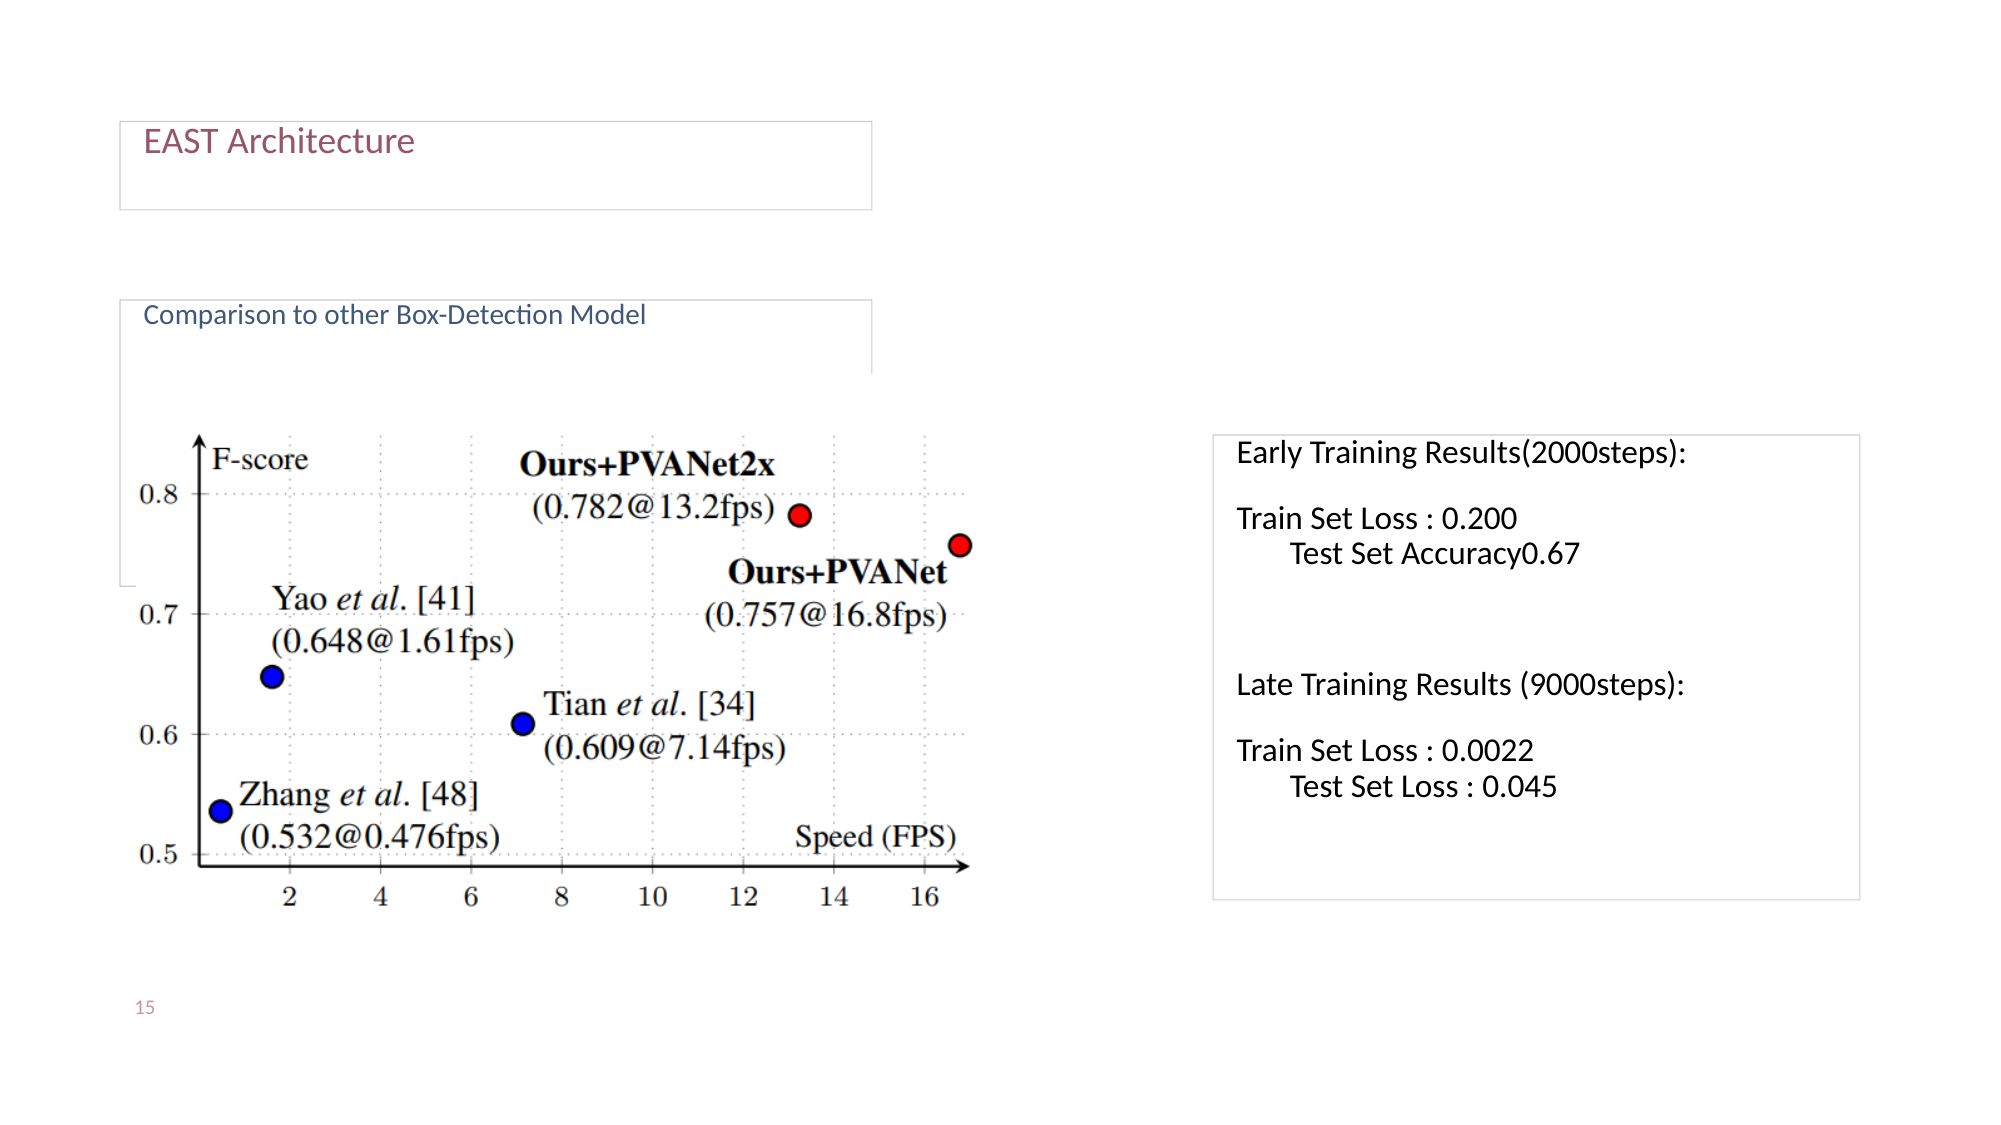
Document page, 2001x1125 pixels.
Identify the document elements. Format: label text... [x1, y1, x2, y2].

list Comparison to other Box-Detection Model [120, 299, 872, 587]
slide_number <number> [105, 993, 170, 1033]
picture [136, 374, 1020, 912]
list Early Training Results(2000steps): Train Set Loss : 0.200 Test Set Accuracy0.67 Late Training Results (9000steps): Train Set Loss : 0.0022 Test Set Loss : 0.045 [1213, 435, 1860, 900]
list EAST Architecture [120, 121, 872, 210]
